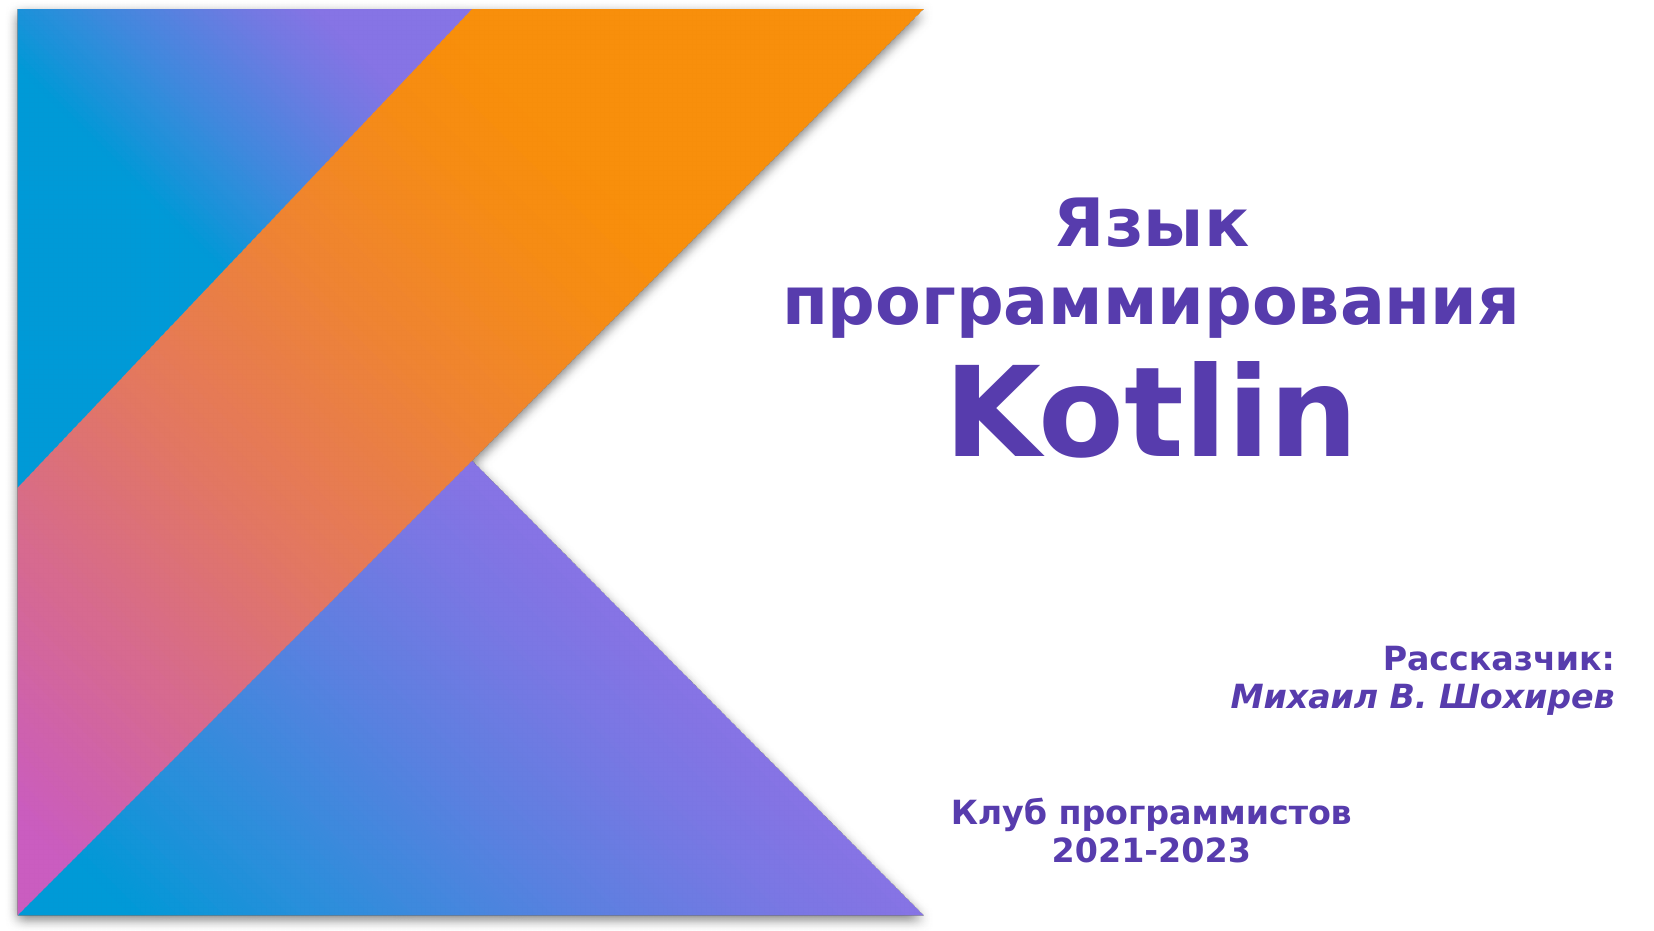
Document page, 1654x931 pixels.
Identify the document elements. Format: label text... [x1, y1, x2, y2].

text_box Язык программирования Kotlin Рассказчик: Михаил В. Шохирев Клуб программистов 2021-2023 [673, 177, 1630, 879]
picture [5, 1, 934, 931]
